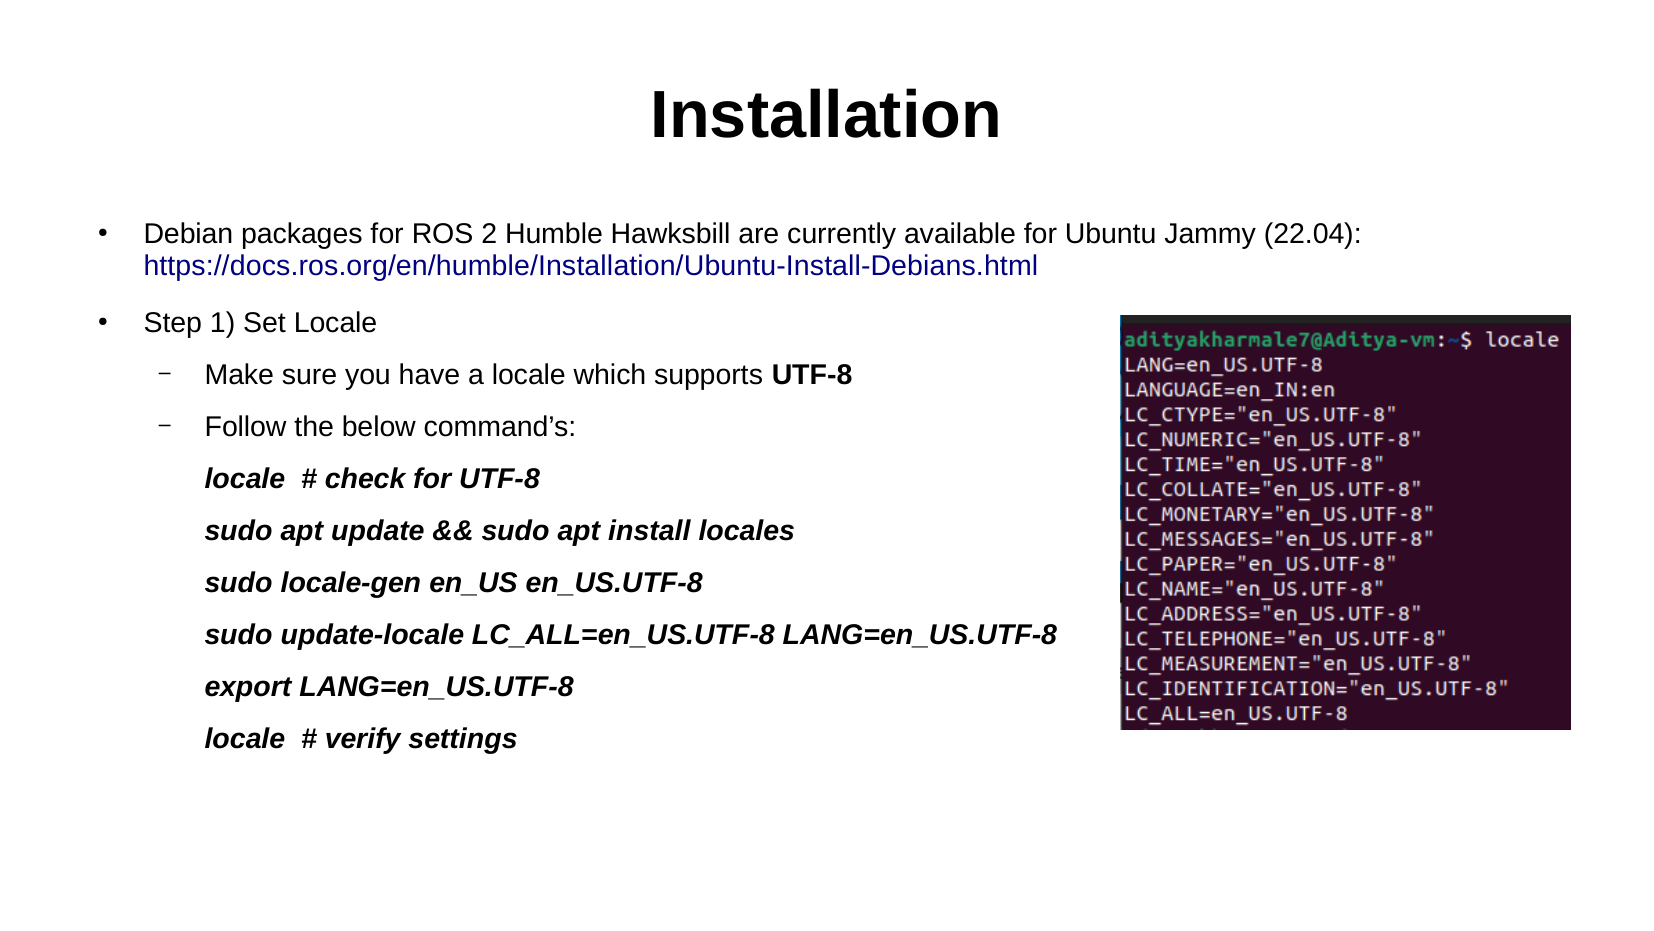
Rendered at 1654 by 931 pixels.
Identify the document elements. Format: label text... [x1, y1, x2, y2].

list Debian packages for ROS 2 Humble Hawksbill are currently available for Ubuntu Jammy (22.04): https://docs.ros.org/en/humble/Installation/Ubuntu-Install-Debians.html Step 1) Set Locale Make sure you have a locale which supports UTF-8 Follow the below command’s: locale # check for UTF-8 sudo apt update && sudo apt install locales sudo locale-gen en_US en_US.UTF-8 sudo update-locale LC_ALL=en_US.UTF-8 LANG=en_US.UTF-8 export LANG=en_US.UTF-8 locale # verify settings [82, 217, 1571, 758]
title Installation [82, 37, 1571, 193]
picture [1120, 315, 1571, 730]
